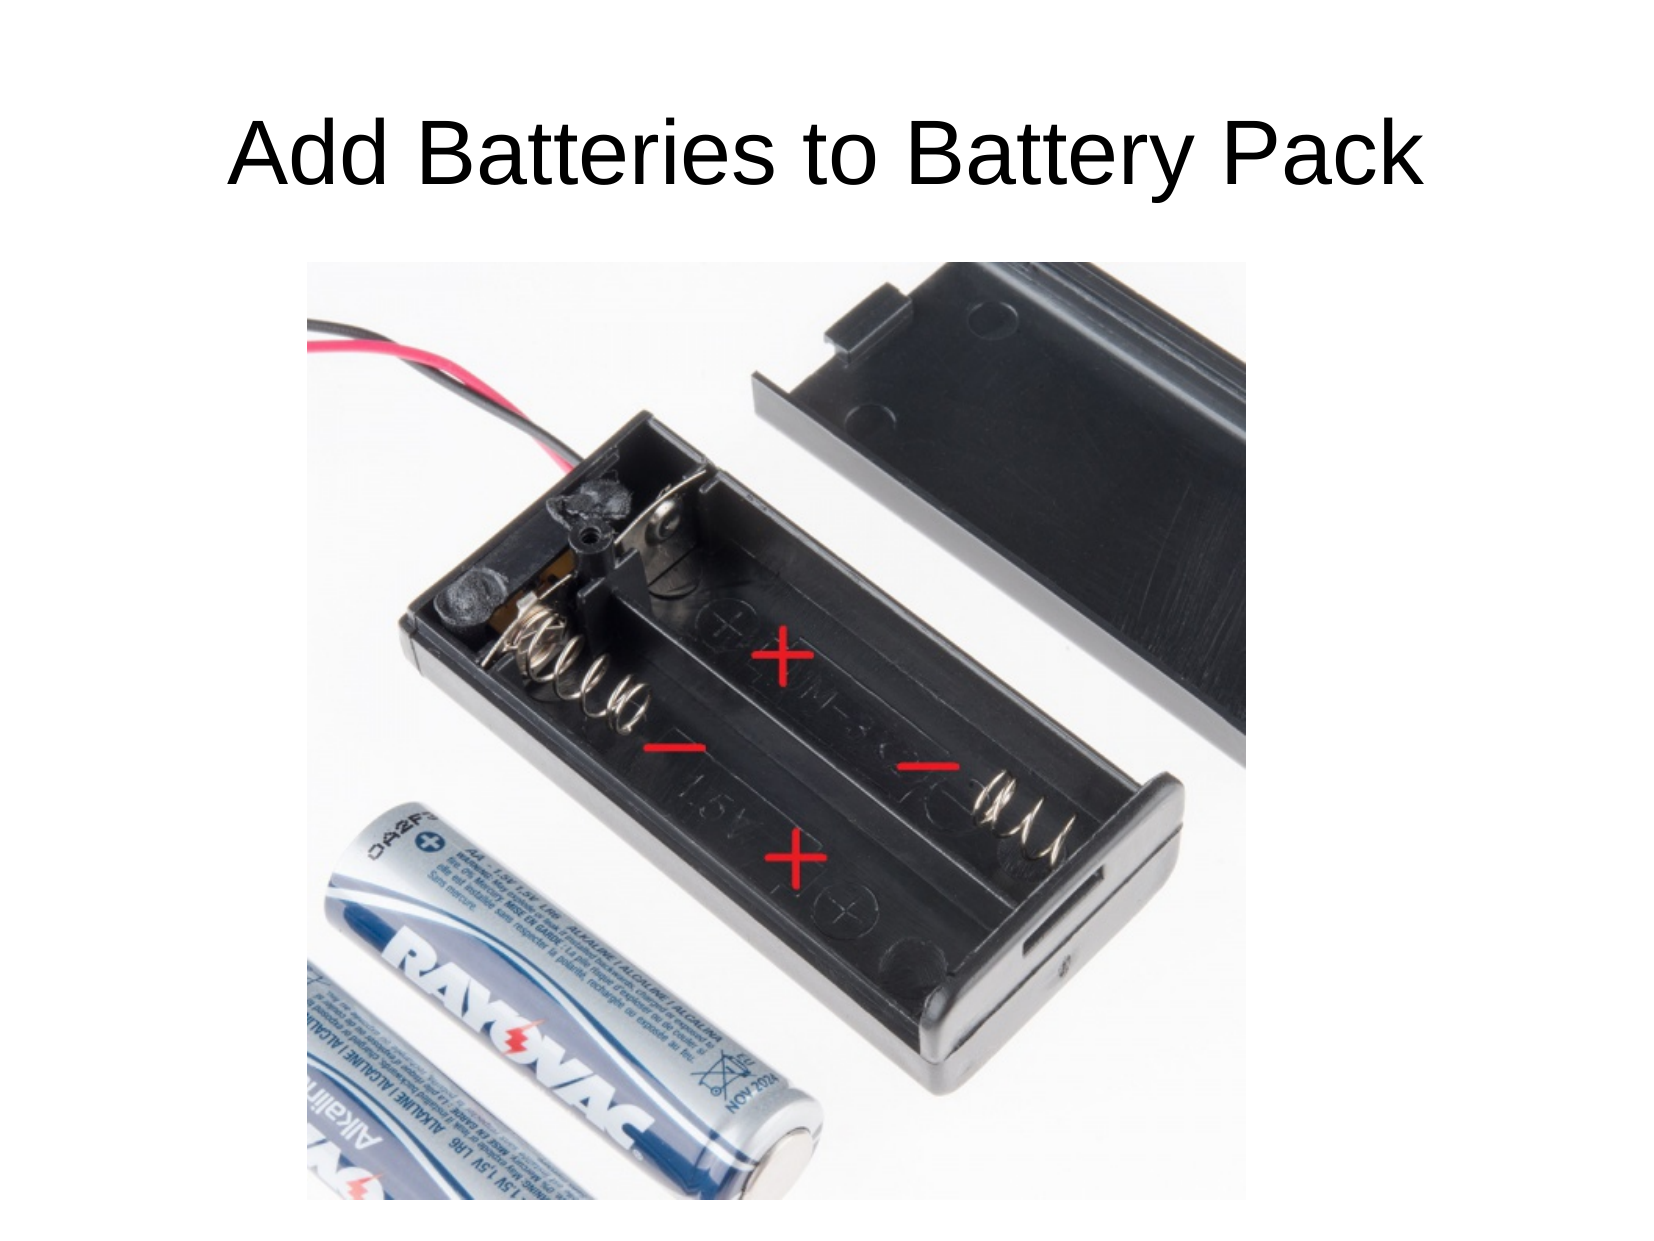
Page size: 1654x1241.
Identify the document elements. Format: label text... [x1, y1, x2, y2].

picture [307, 262, 1246, 1201]
title Add Batteries to Battery Pack [82, 49, 1571, 257]
